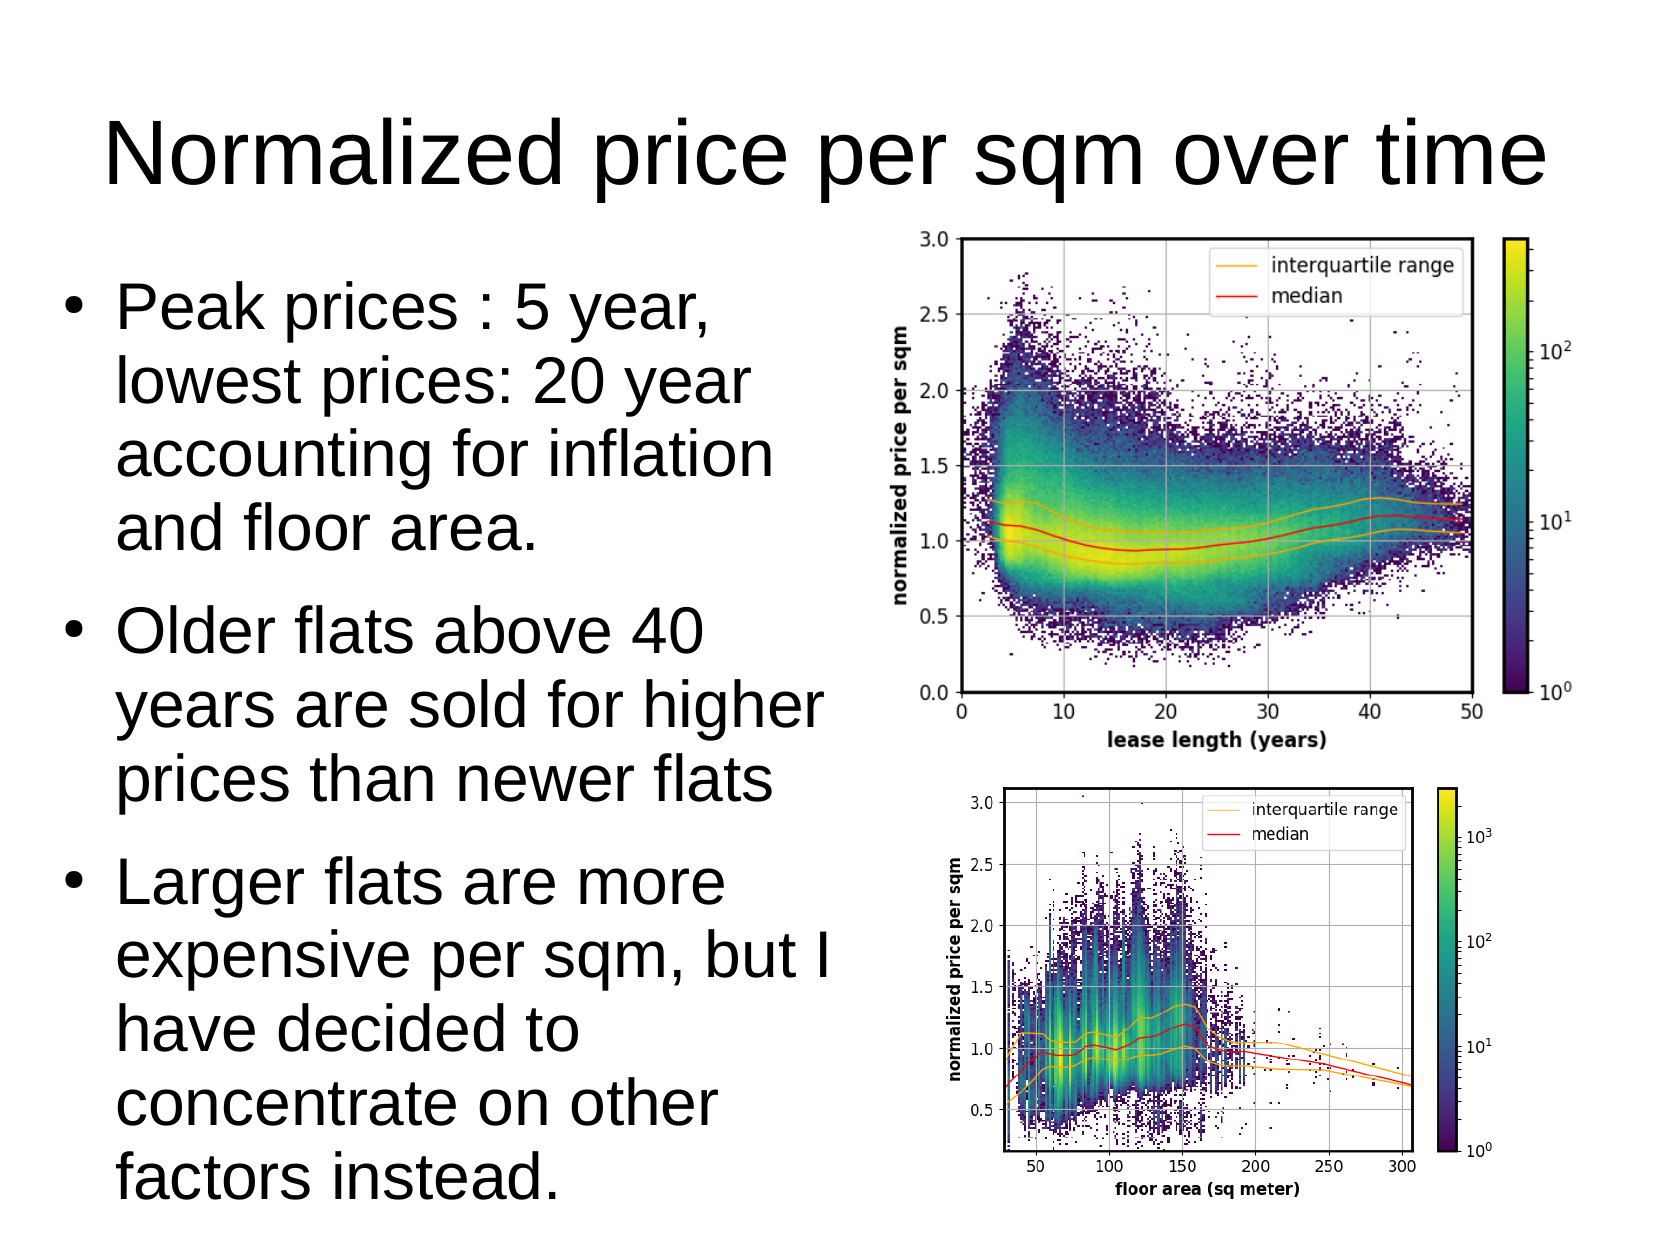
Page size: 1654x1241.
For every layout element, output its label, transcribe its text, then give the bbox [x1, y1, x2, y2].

picture [870, 209, 1621, 1216]
list Peak prices : 5 year, lowest prices: 20 year accounting for inflation and floor area. Older flats above 40 years are sold for higher prices than newer flats Larger flats are more expensive per sqm, but I have decided to concentrate on other factors instead. [45, 269, 841, 1215]
title Normalized price per sqm over time [82, 49, 1571, 257]
